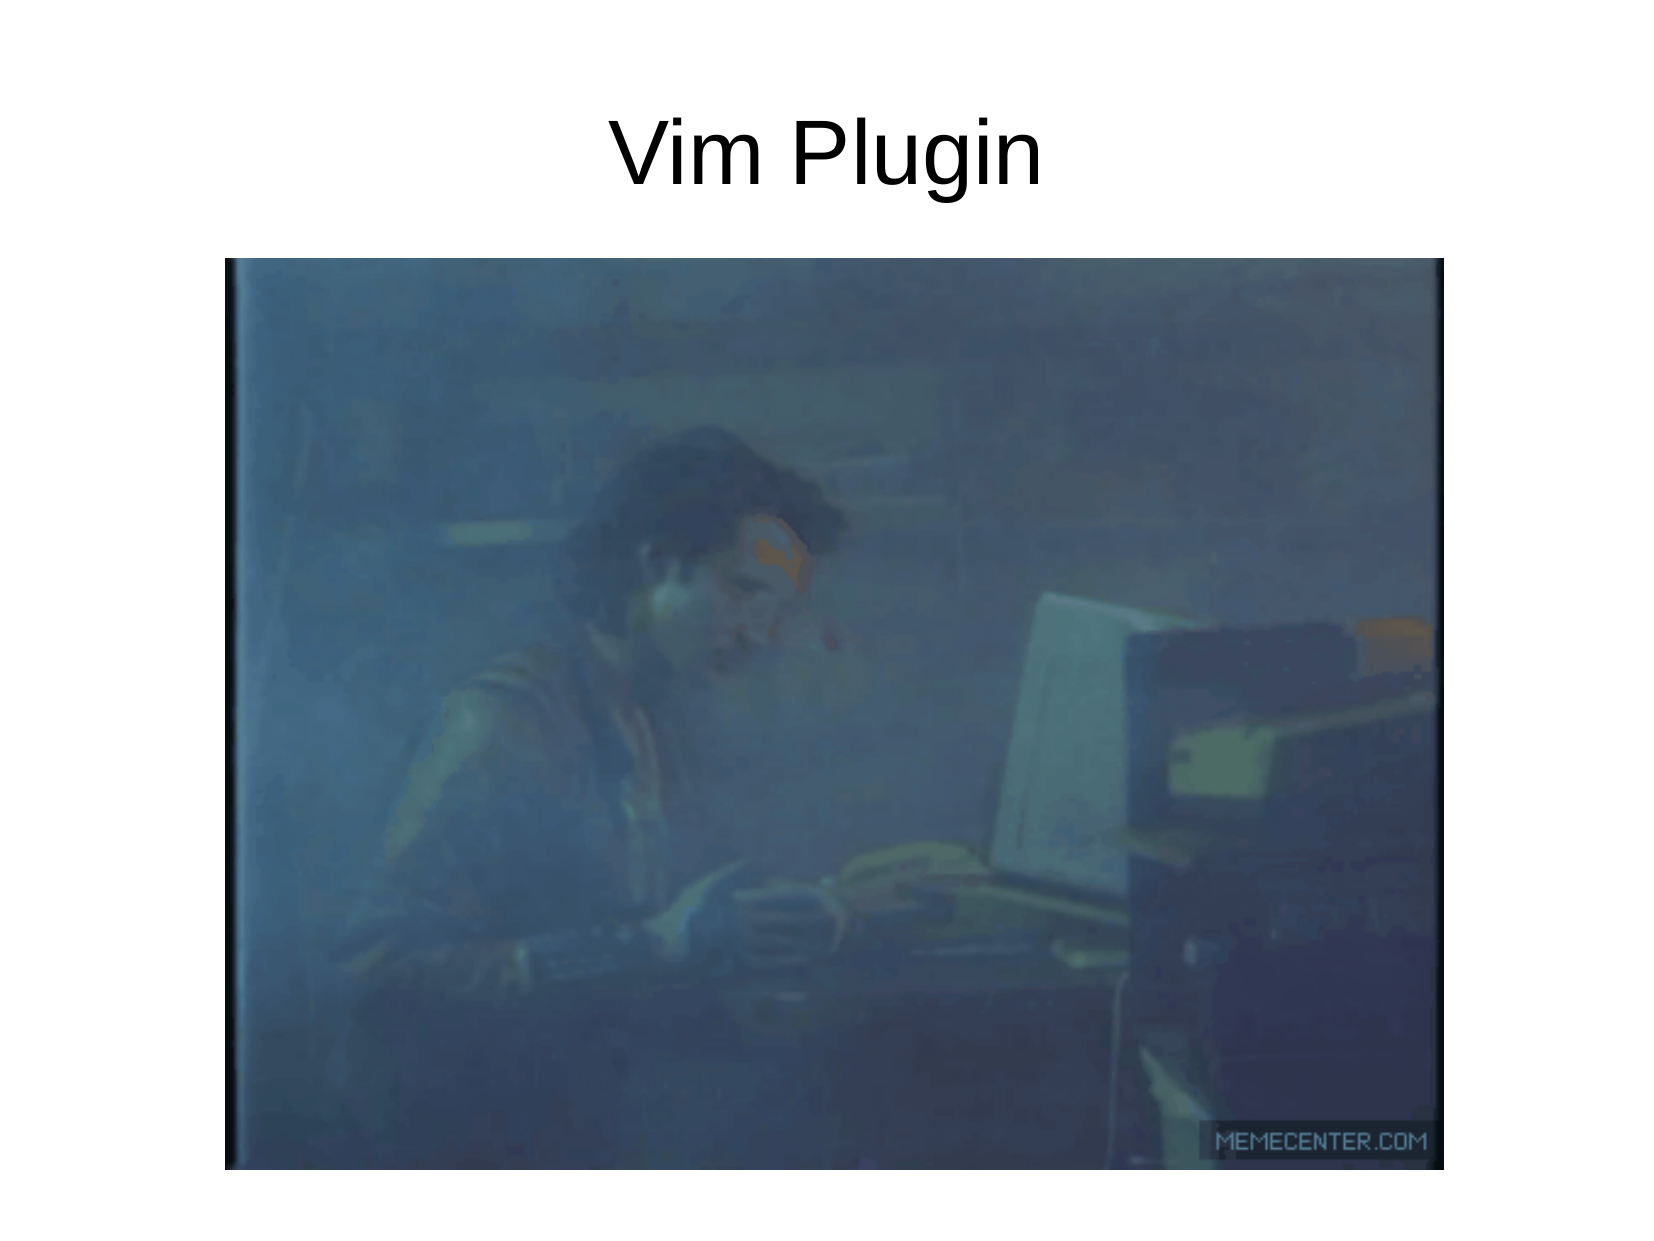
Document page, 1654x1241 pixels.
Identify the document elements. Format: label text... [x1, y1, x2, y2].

picture [225, 258, 1444, 1171]
title Vim Plugin [82, 49, 1571, 257]
